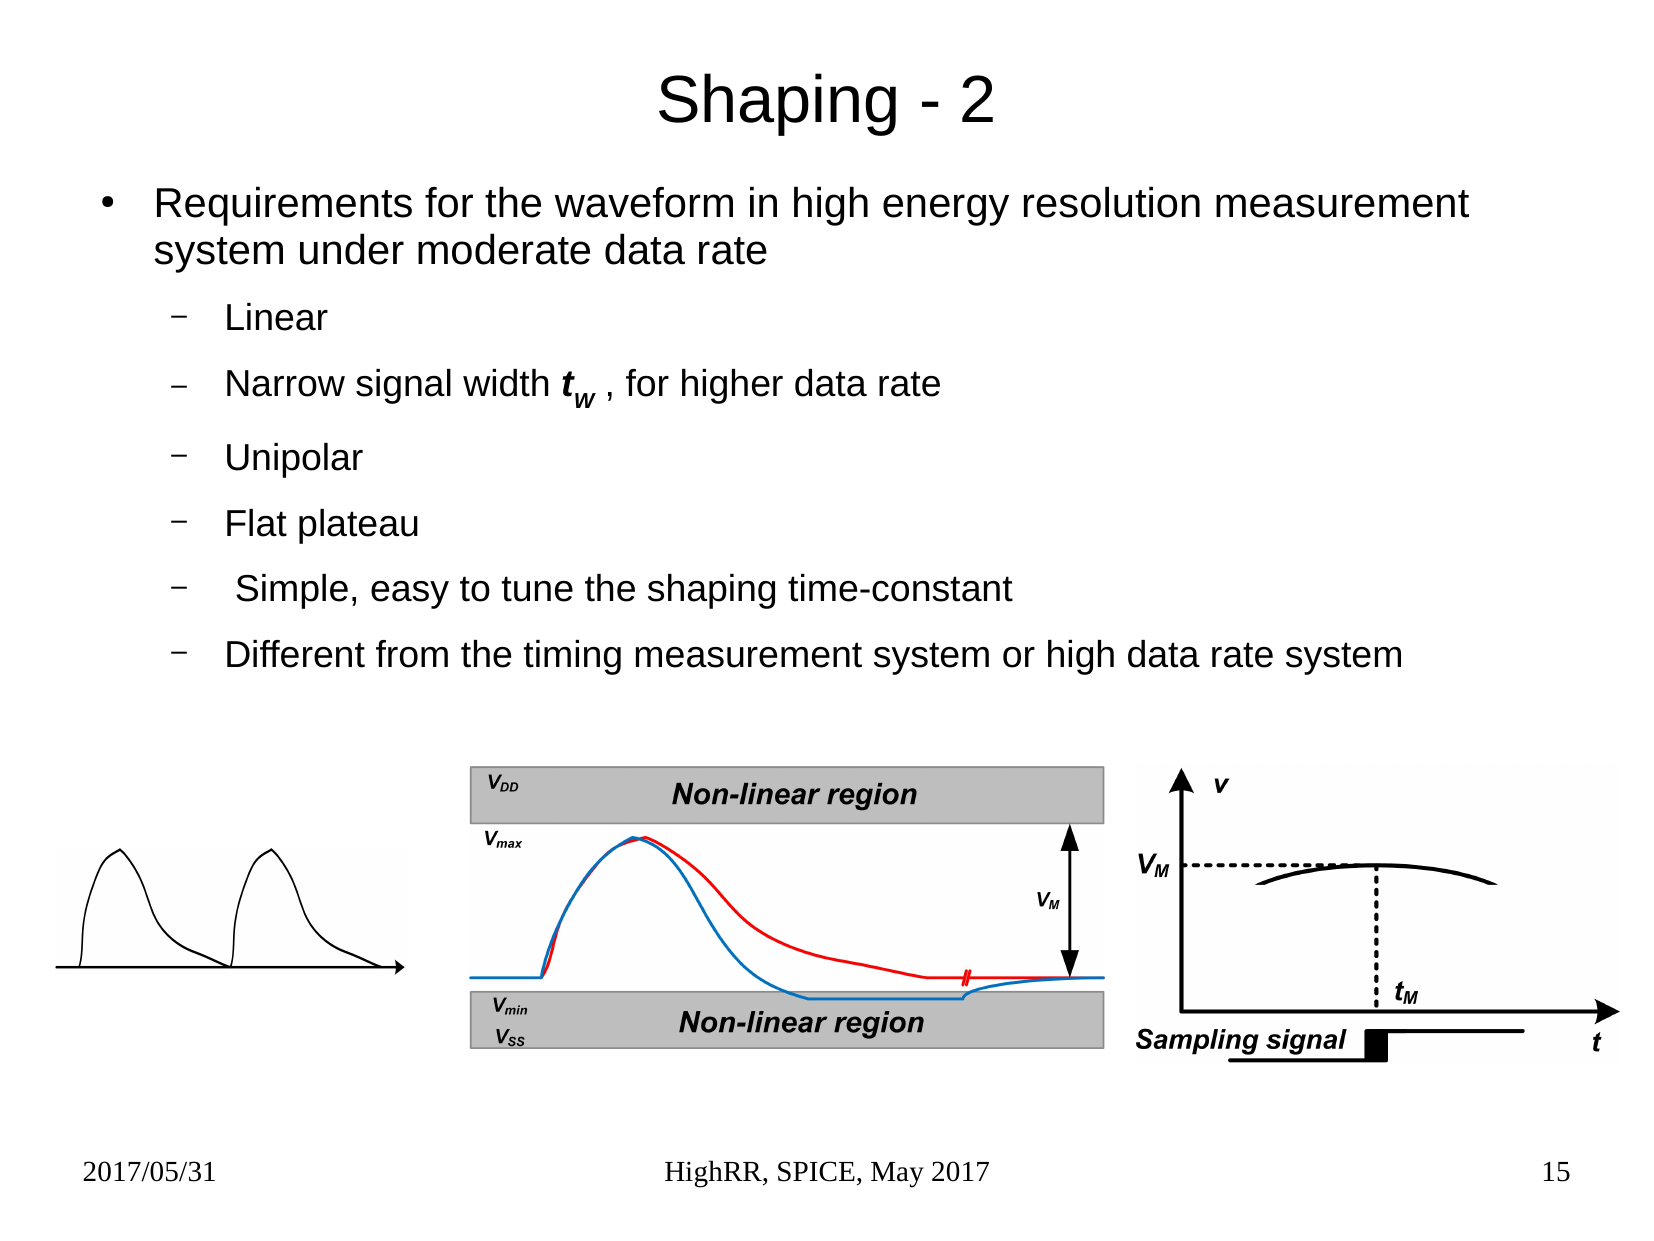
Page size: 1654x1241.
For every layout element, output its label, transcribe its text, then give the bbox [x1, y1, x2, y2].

picture [469, 766, 1105, 1051]
title Shaping - 2 [82, 49, 1571, 151]
picture [1134, 763, 1620, 1063]
picture [54, 848, 406, 976]
list Requirements for the waveform in high energy resolution measurement system under moderate data rate Linear Narrow signal width tW , for higher data rate Unipolar Flat plateau Simple, easy to tune the shaping time-constant Different from the timing measurement system or high data rate system [82, 180, 1571, 1141]
